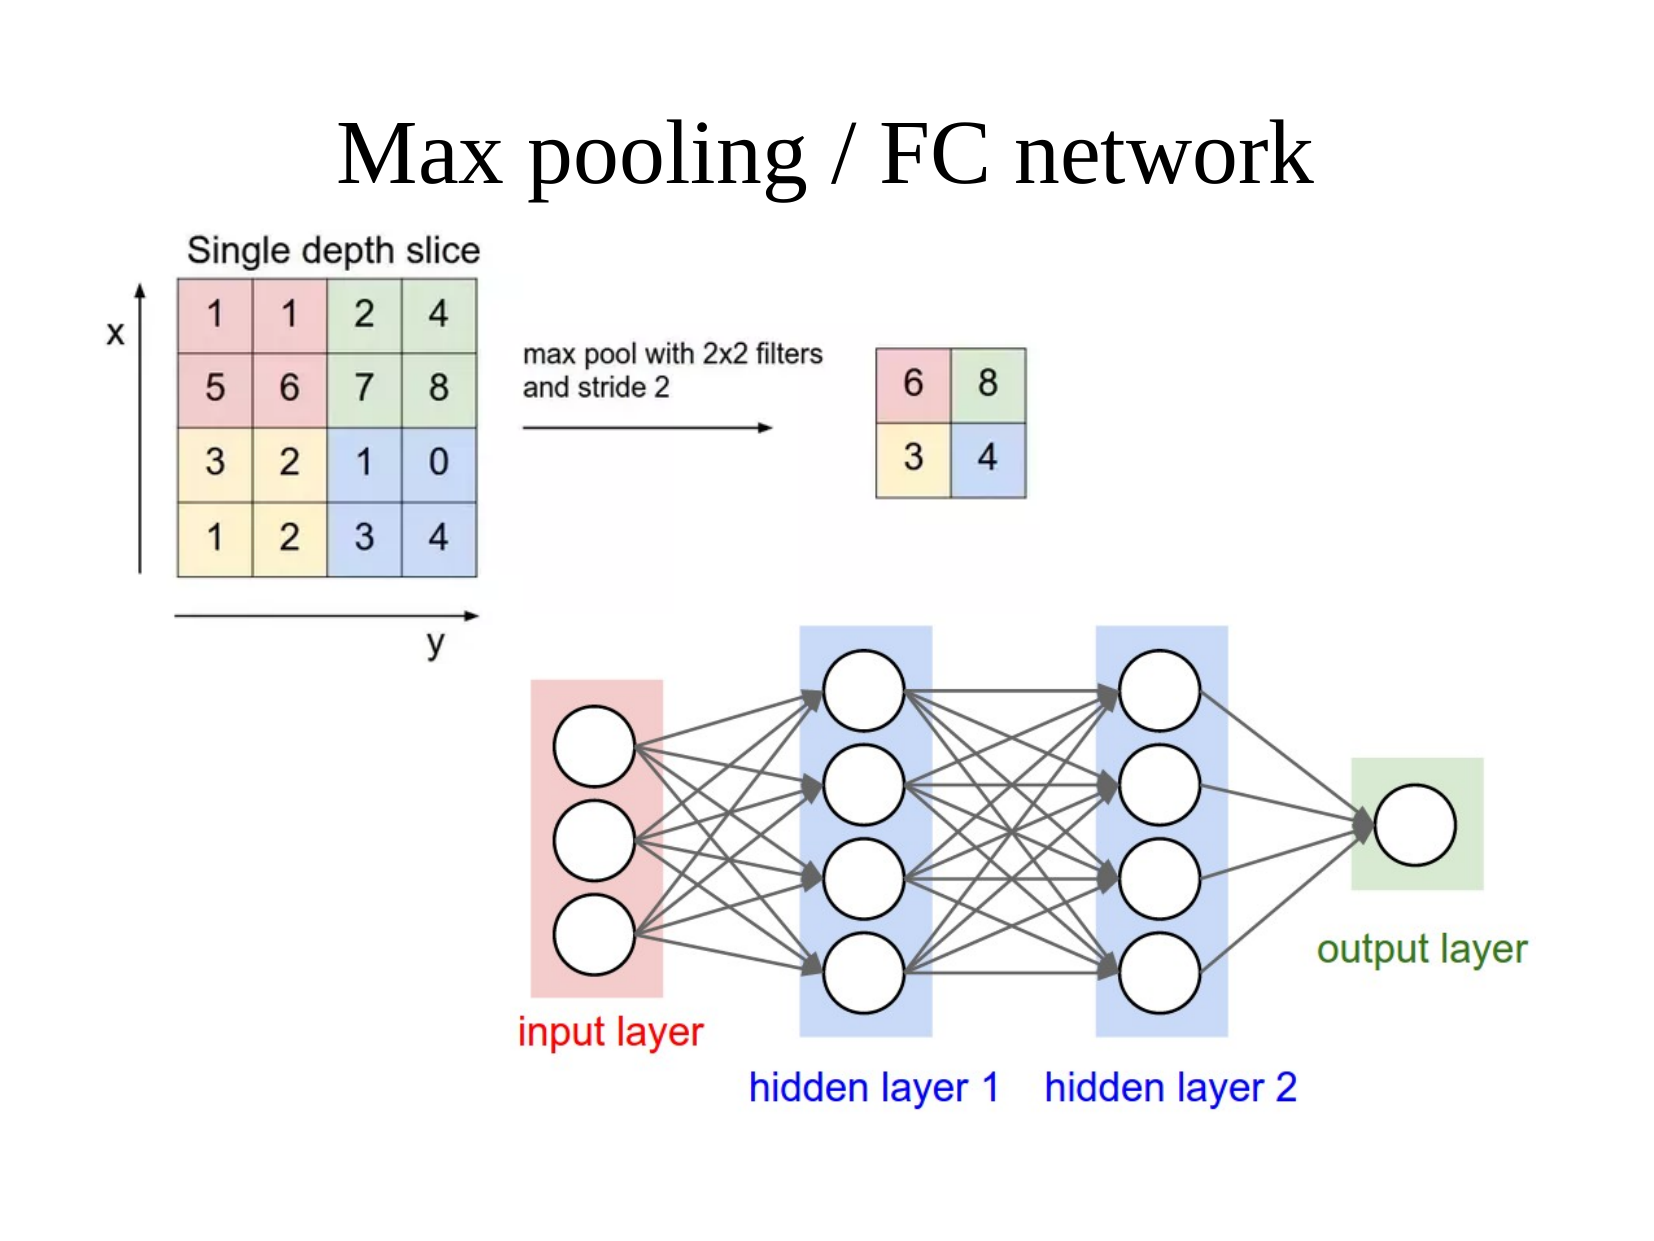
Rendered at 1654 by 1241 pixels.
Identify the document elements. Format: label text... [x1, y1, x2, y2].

title Max pooling / FC network [82, 49, 1571, 257]
picture [98, 224, 1536, 1117]
